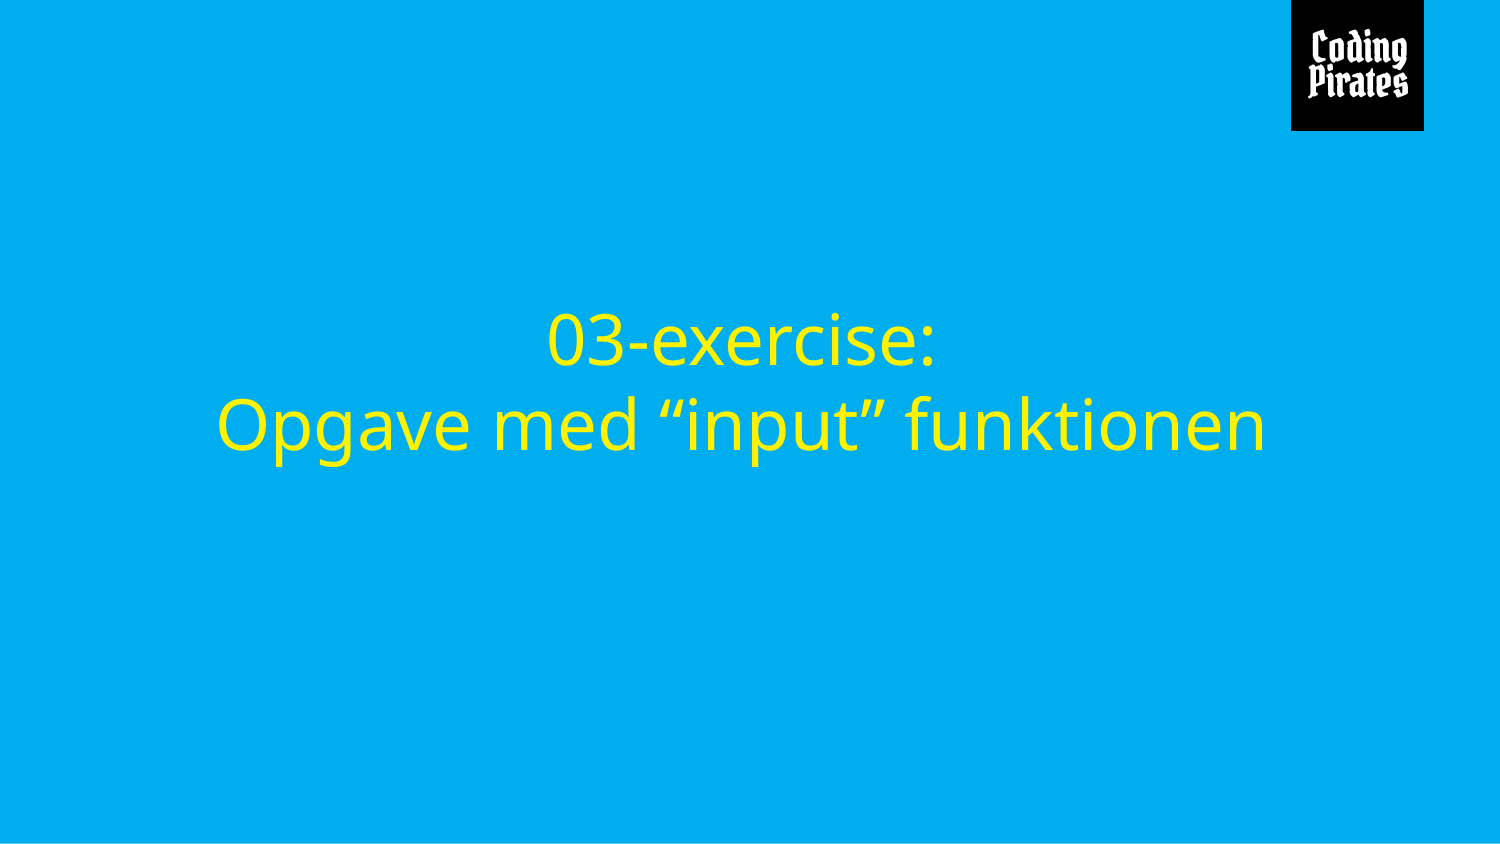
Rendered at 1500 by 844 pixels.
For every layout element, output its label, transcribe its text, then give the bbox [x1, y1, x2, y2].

picture [1292, 0, 1423, 130]
title 03-exercise: Opgave med “input” funktionen [12, 352, 1472, 491]
